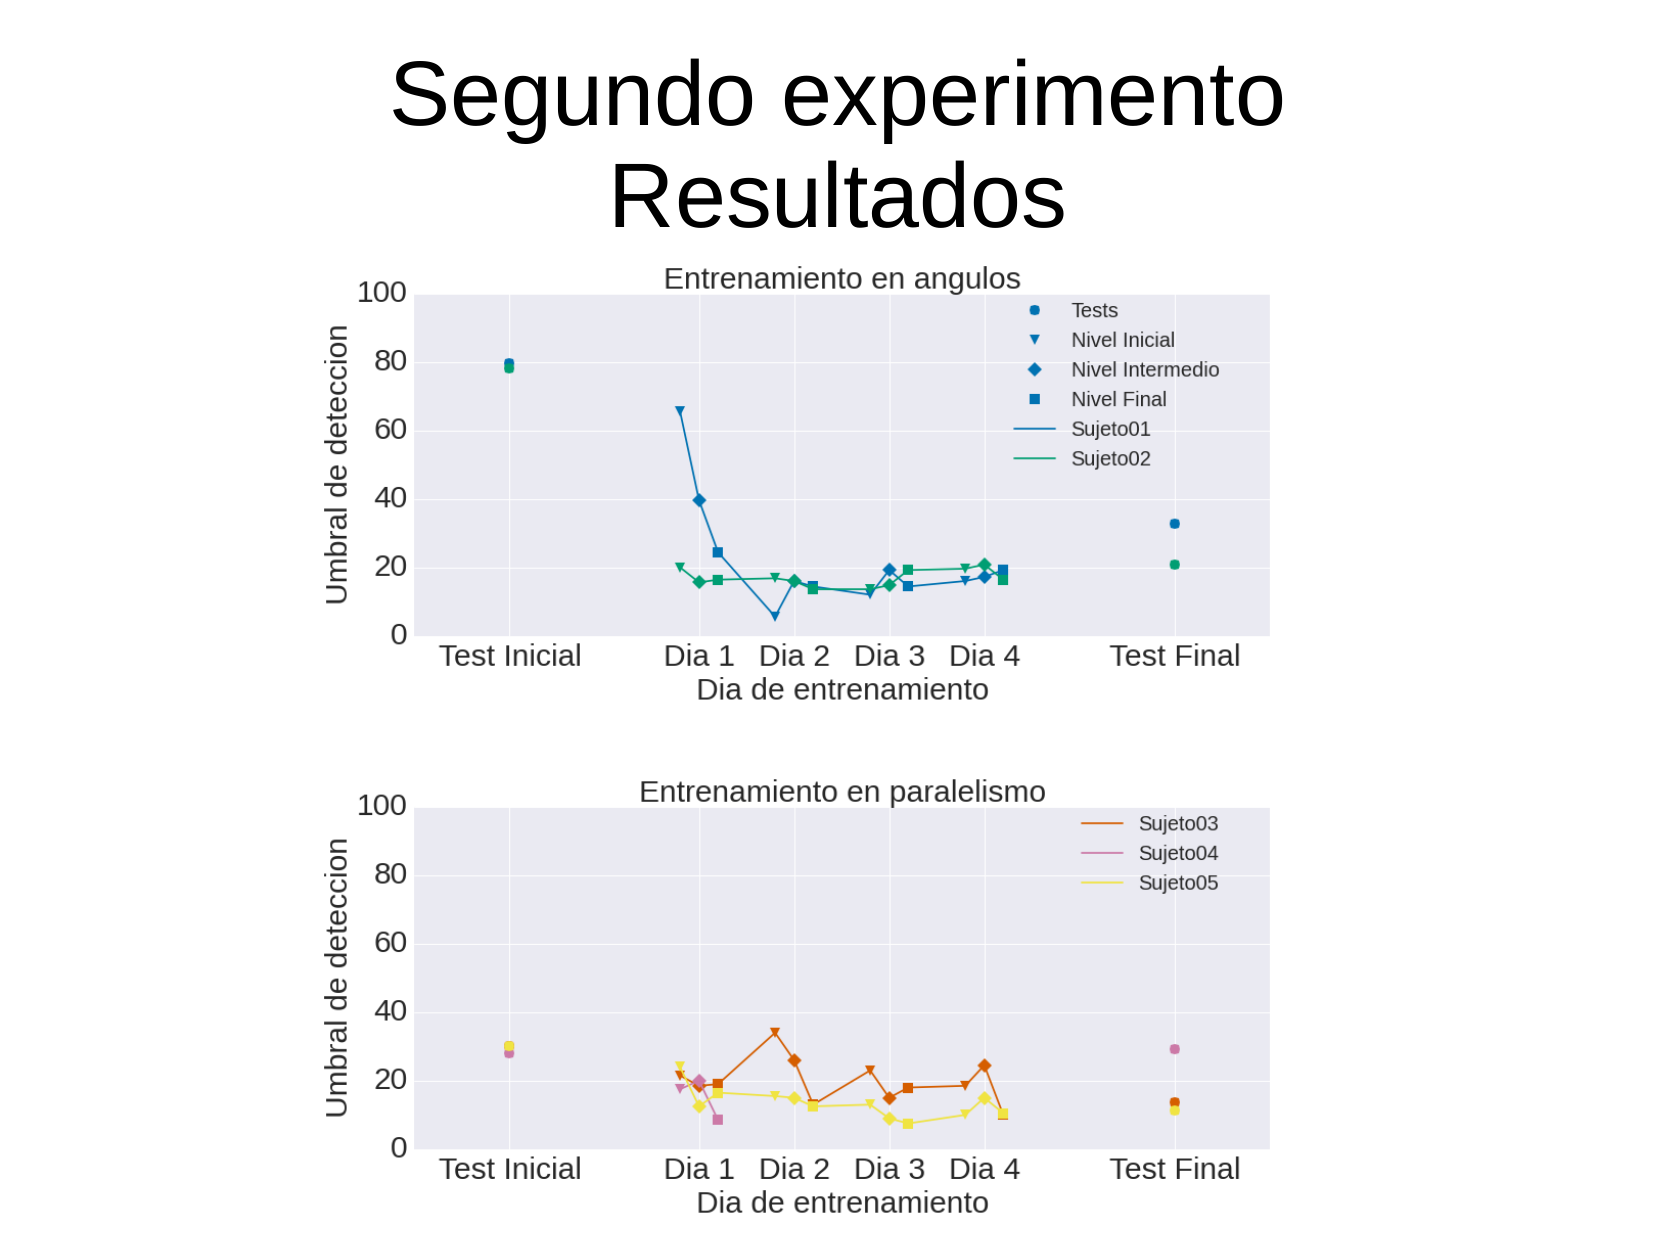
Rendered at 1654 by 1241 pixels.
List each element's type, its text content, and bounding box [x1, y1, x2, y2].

title Segundo experimento Resultados [94, 40, 1583, 249]
picture [318, 259, 1276, 1226]
